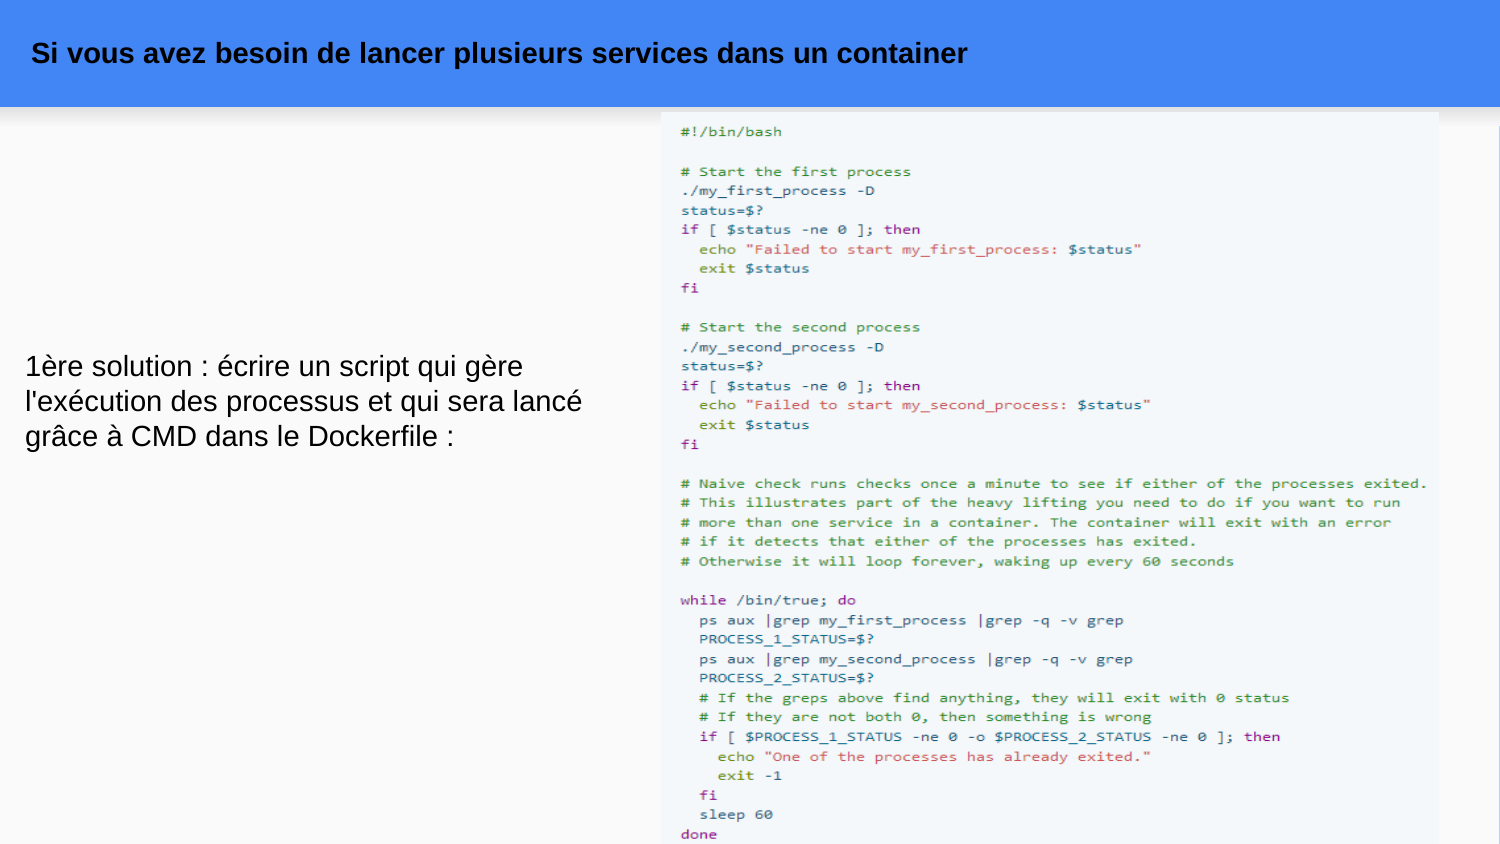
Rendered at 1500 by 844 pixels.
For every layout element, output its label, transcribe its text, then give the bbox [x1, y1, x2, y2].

picture [661, 112, 1439, 844]
text_box 1ère solution : écrire un script qui gère l'exécution des processus et qui sera lancé grâce à CMD dans le Dockerfile : [10, 122, 661, 807]
title Si vous avez besoin de lancer plusieurs services dans un container [16, 2, 1464, 102]
